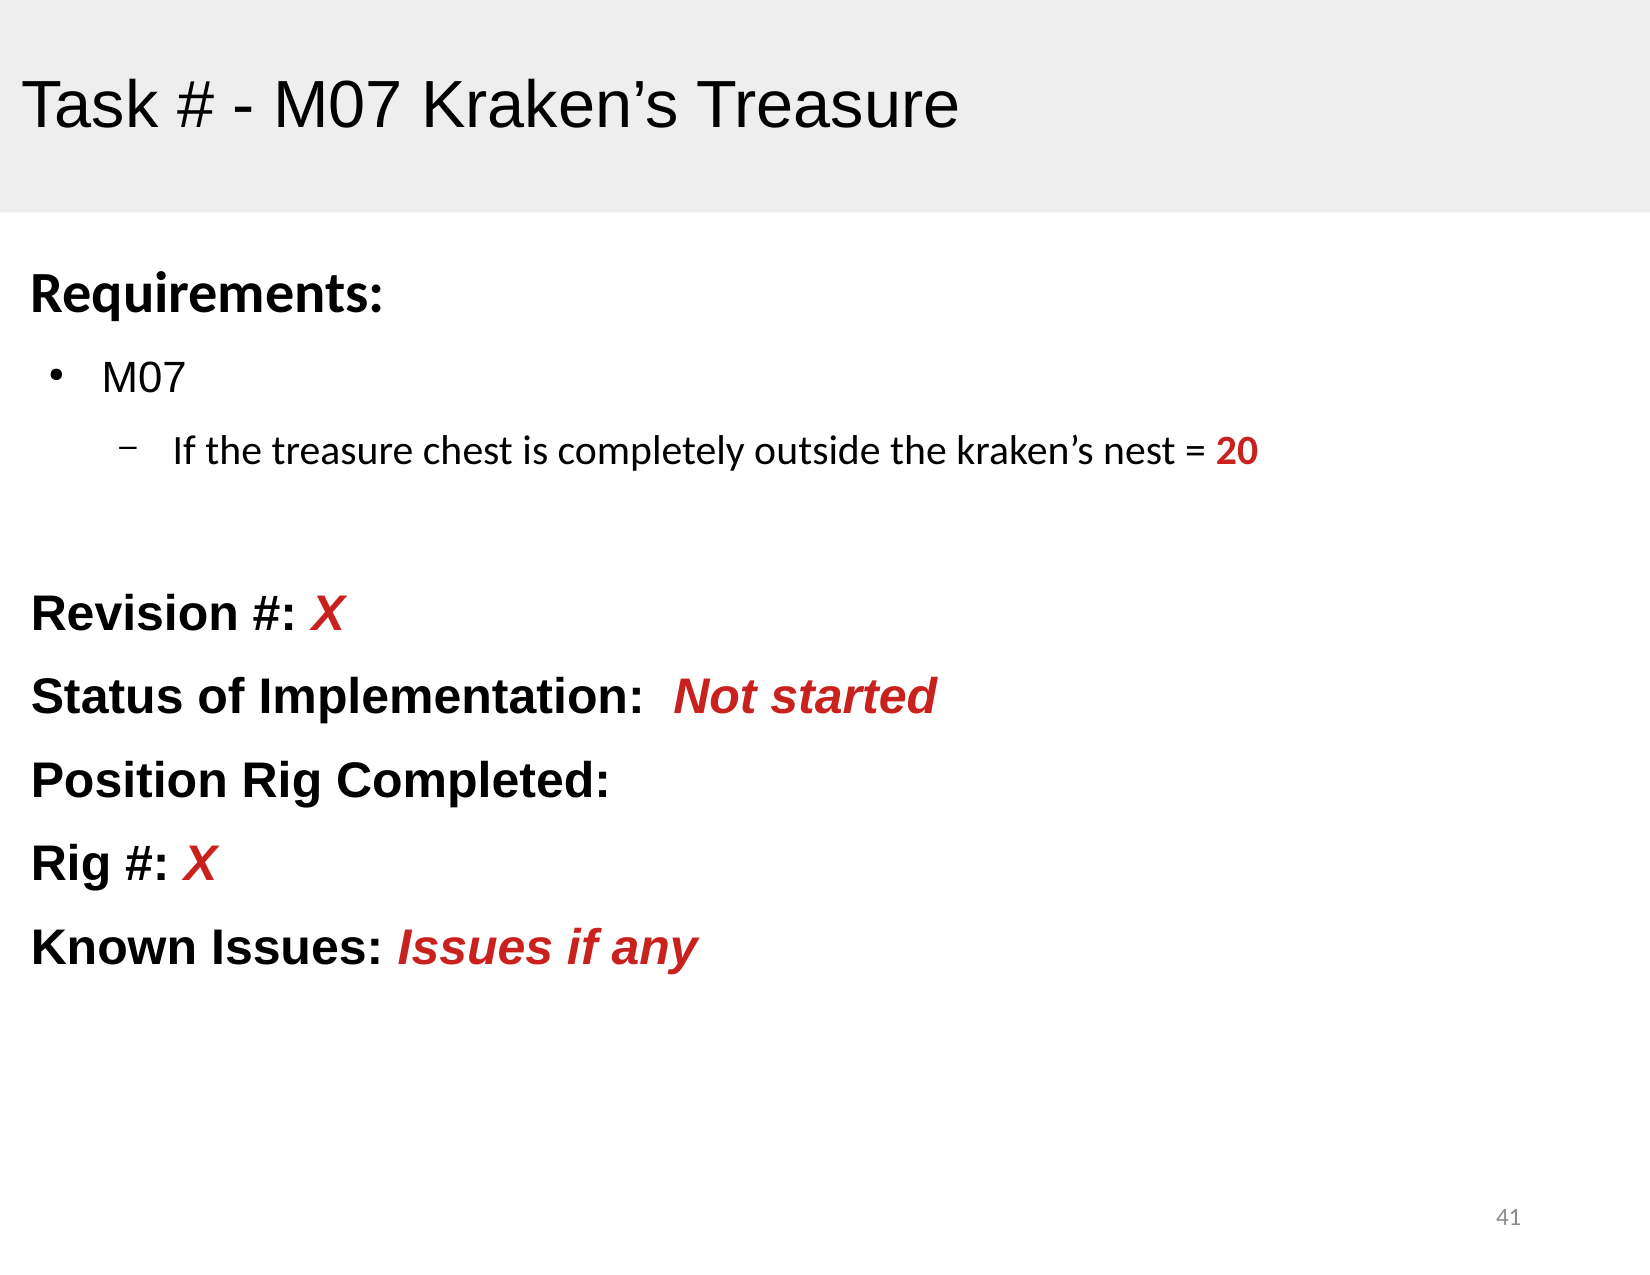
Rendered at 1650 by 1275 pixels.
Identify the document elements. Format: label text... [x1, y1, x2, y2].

title Task # - M07 Kraken’s Treasure [0, 0, 1650, 213]
list Requirements: M07 If the treasure chest is completely outside the kraken’s nest = 20 Revision #: X Status of Implementation: Not started Position Rig Completed: Rig #: X Known Issues: Issues if any [30, 262, 1609, 1240]
